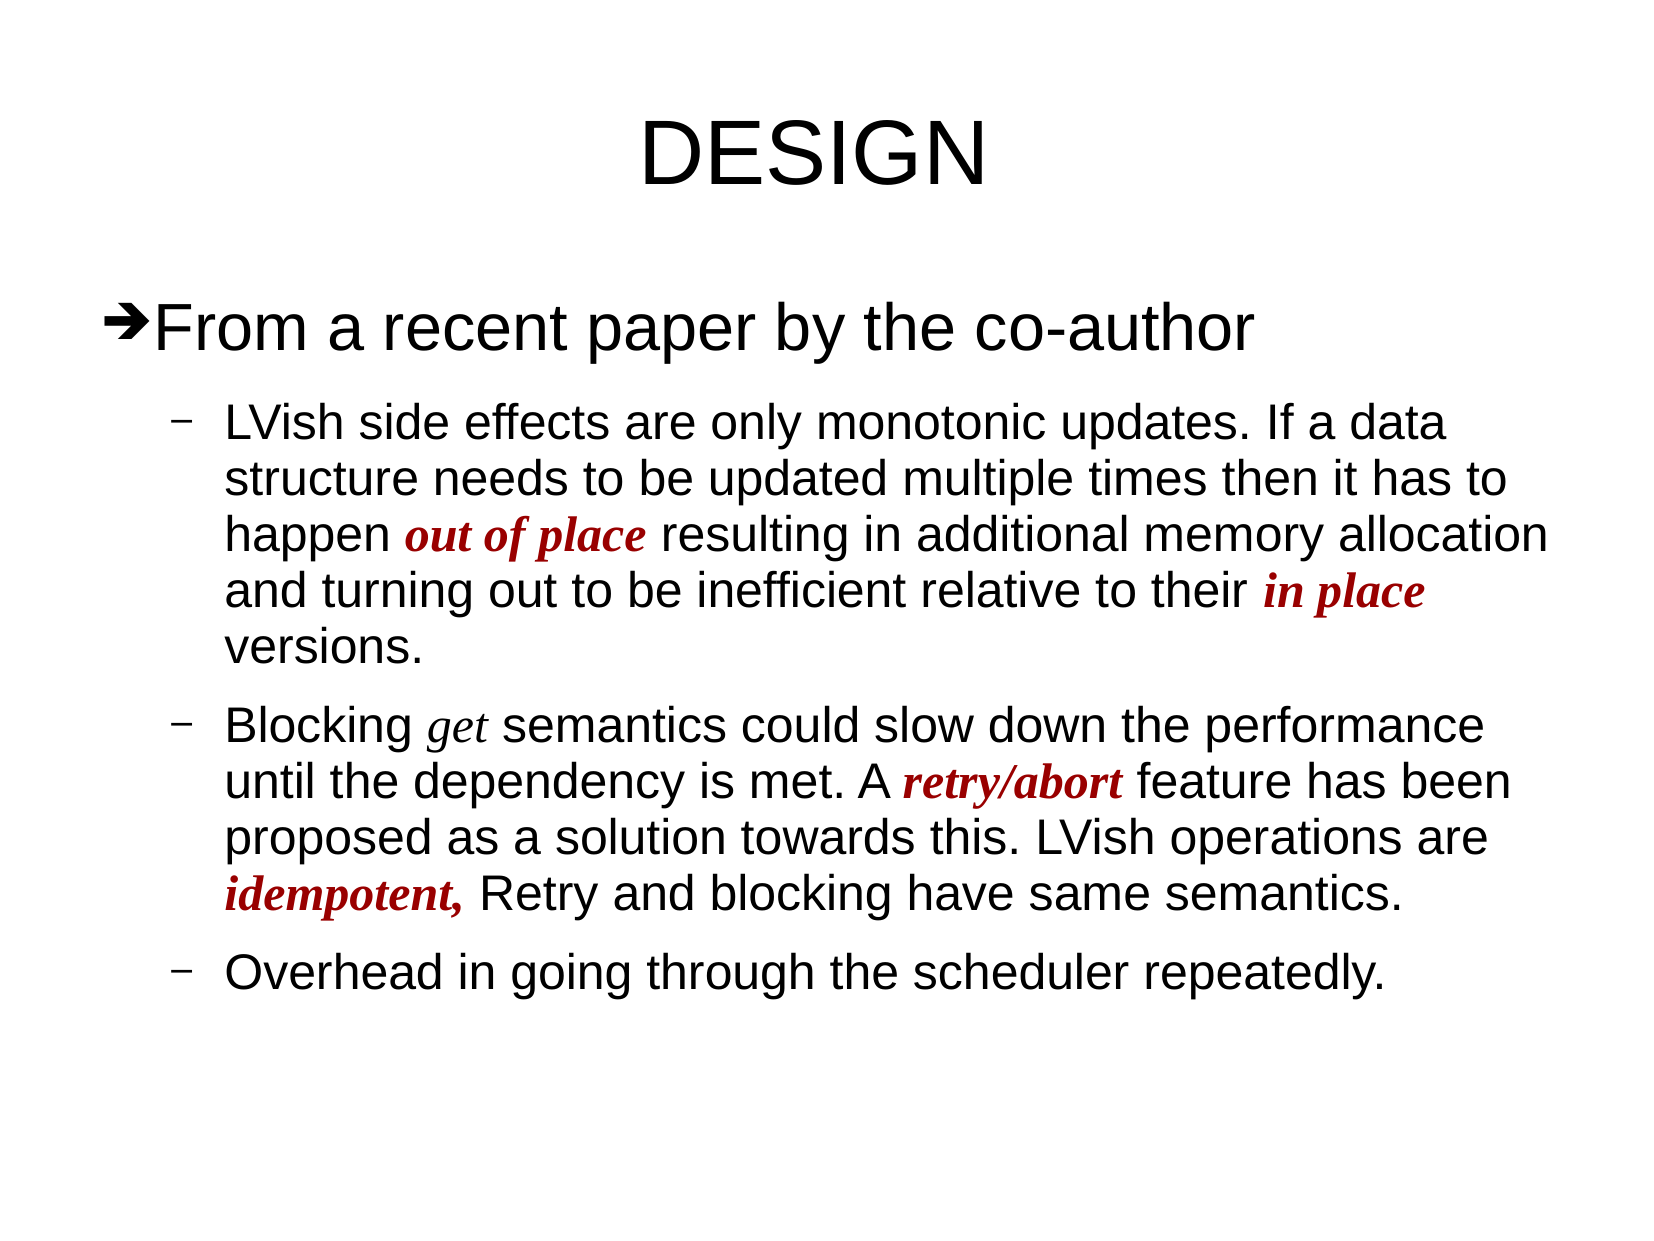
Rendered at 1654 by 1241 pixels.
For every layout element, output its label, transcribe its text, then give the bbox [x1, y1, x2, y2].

list From a recent paper by the co-author LVish side effects are only monotonic updates. If a data structure needs to be updated multiple times then it has to happen out of place resulting in additional memory allocation and turning out to be inefficient relative to their in place versions. Blocking get semantics could slow down the performance until the dependency is met. A retry/abort feature has been proposed as a solution towards this. LVish operations are idempotent, Retry and blocking have same semantics. Overhead in going through the scheduler repeatedly. [82, 290, 1571, 1141]
title DESIGN [82, 49, 1571, 257]
